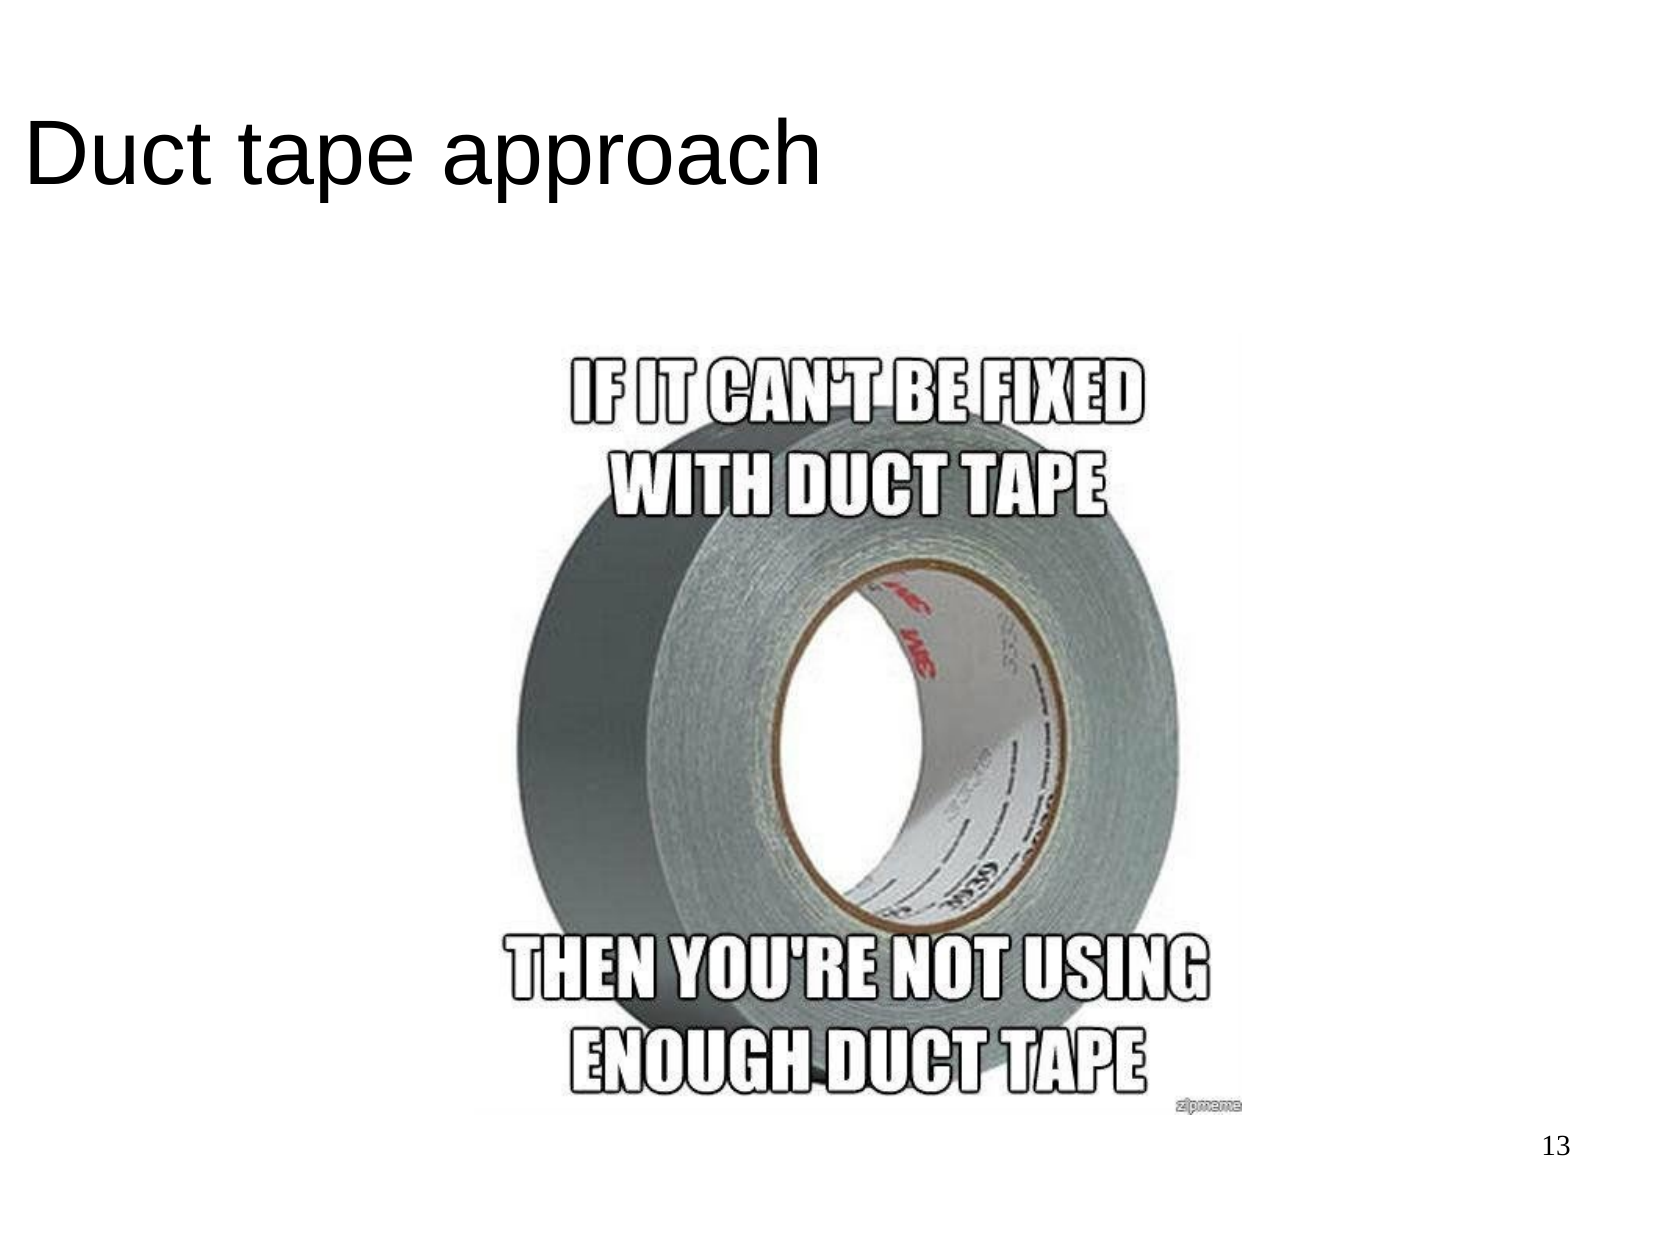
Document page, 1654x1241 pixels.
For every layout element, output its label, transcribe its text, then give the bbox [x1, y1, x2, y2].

title Duct tape approach [23, 49, 1512, 257]
picture [474, 333, 1242, 1115]
